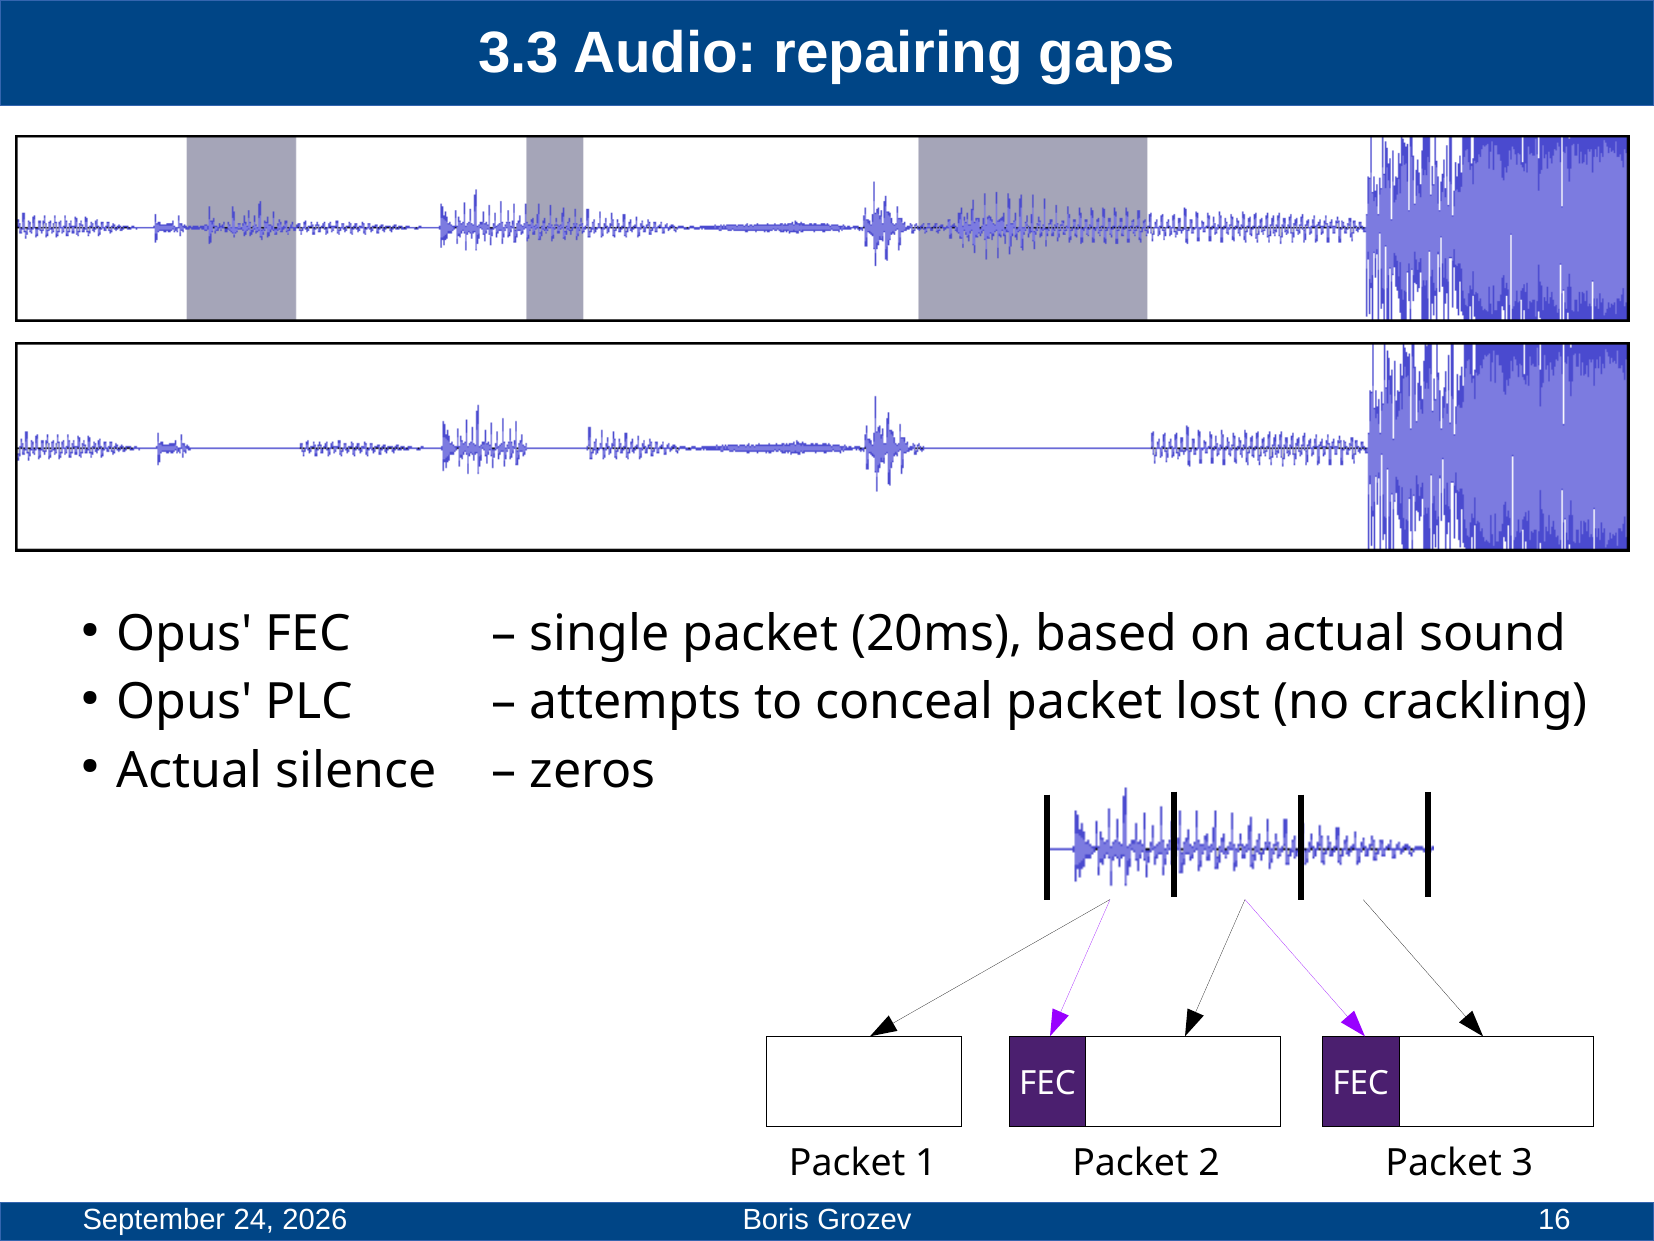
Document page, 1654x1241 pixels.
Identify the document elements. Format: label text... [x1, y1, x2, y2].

picture [1048, 800, 1434, 949]
picture [15, 135, 1630, 322]
title 3.3 Audio: repairing gaps [0, 0, 1654, 106]
text_box Packet 3 [1370, 1128, 1546, 1192]
text_box FEC [1009, 1036, 1086, 1127]
picture [1224, 901, 1287, 949]
text_box Opus' FEC – single packet (20ms), based on actual sound Opus' PLC – attempts to conceal packet lost (no crackling) Actual silence – zeros [66, 589, 1583, 800]
picture [1048, 902, 1108, 949]
text_box FEC [1322, 1036, 1400, 1127]
text_box Packet 2 [1057, 1128, 1233, 1192]
picture [15, 342, 1630, 552]
text_box Packet 1 [774, 1128, 949, 1192]
